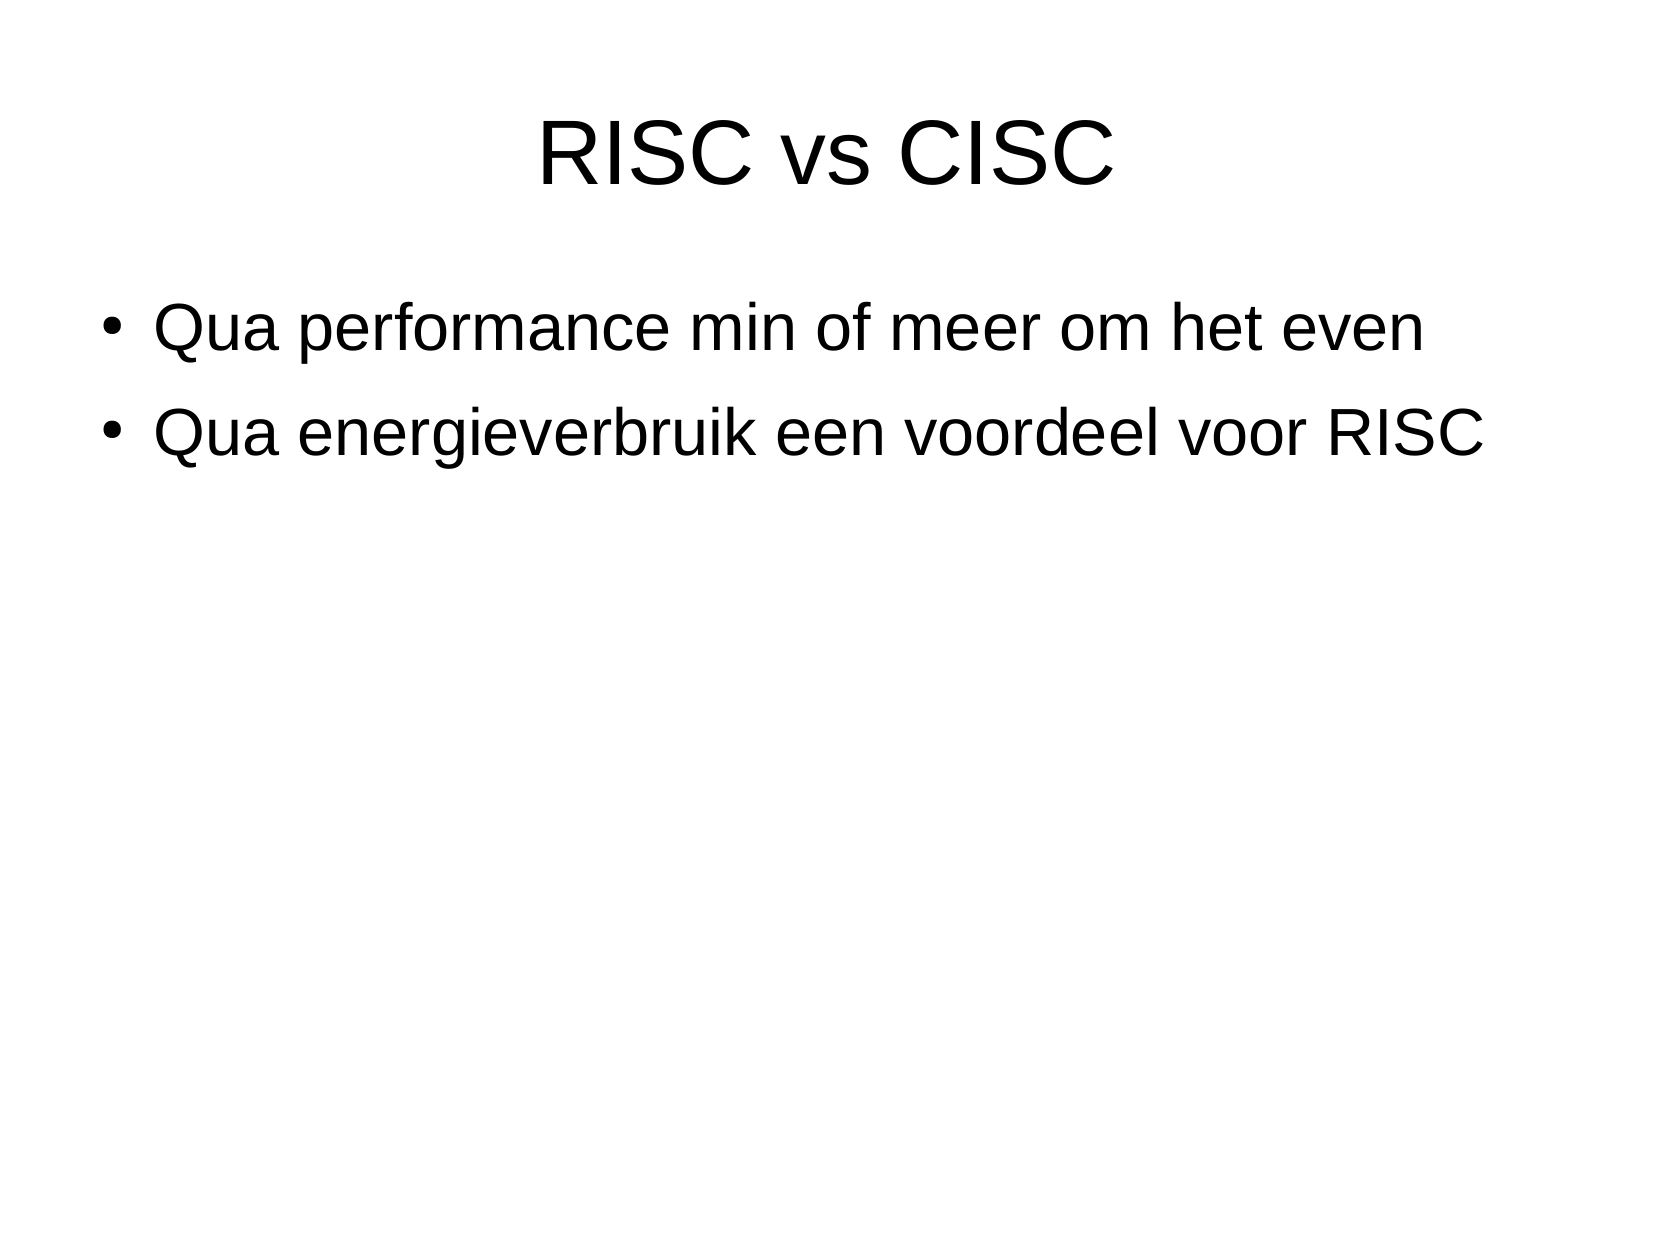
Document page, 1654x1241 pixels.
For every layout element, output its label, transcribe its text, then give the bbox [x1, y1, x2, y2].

list Qua performance min of meer om het even Qua energieverbruik een voordeel voor RISC [82, 290, 1571, 1010]
title RISC vs CISC [82, 49, 1571, 257]
